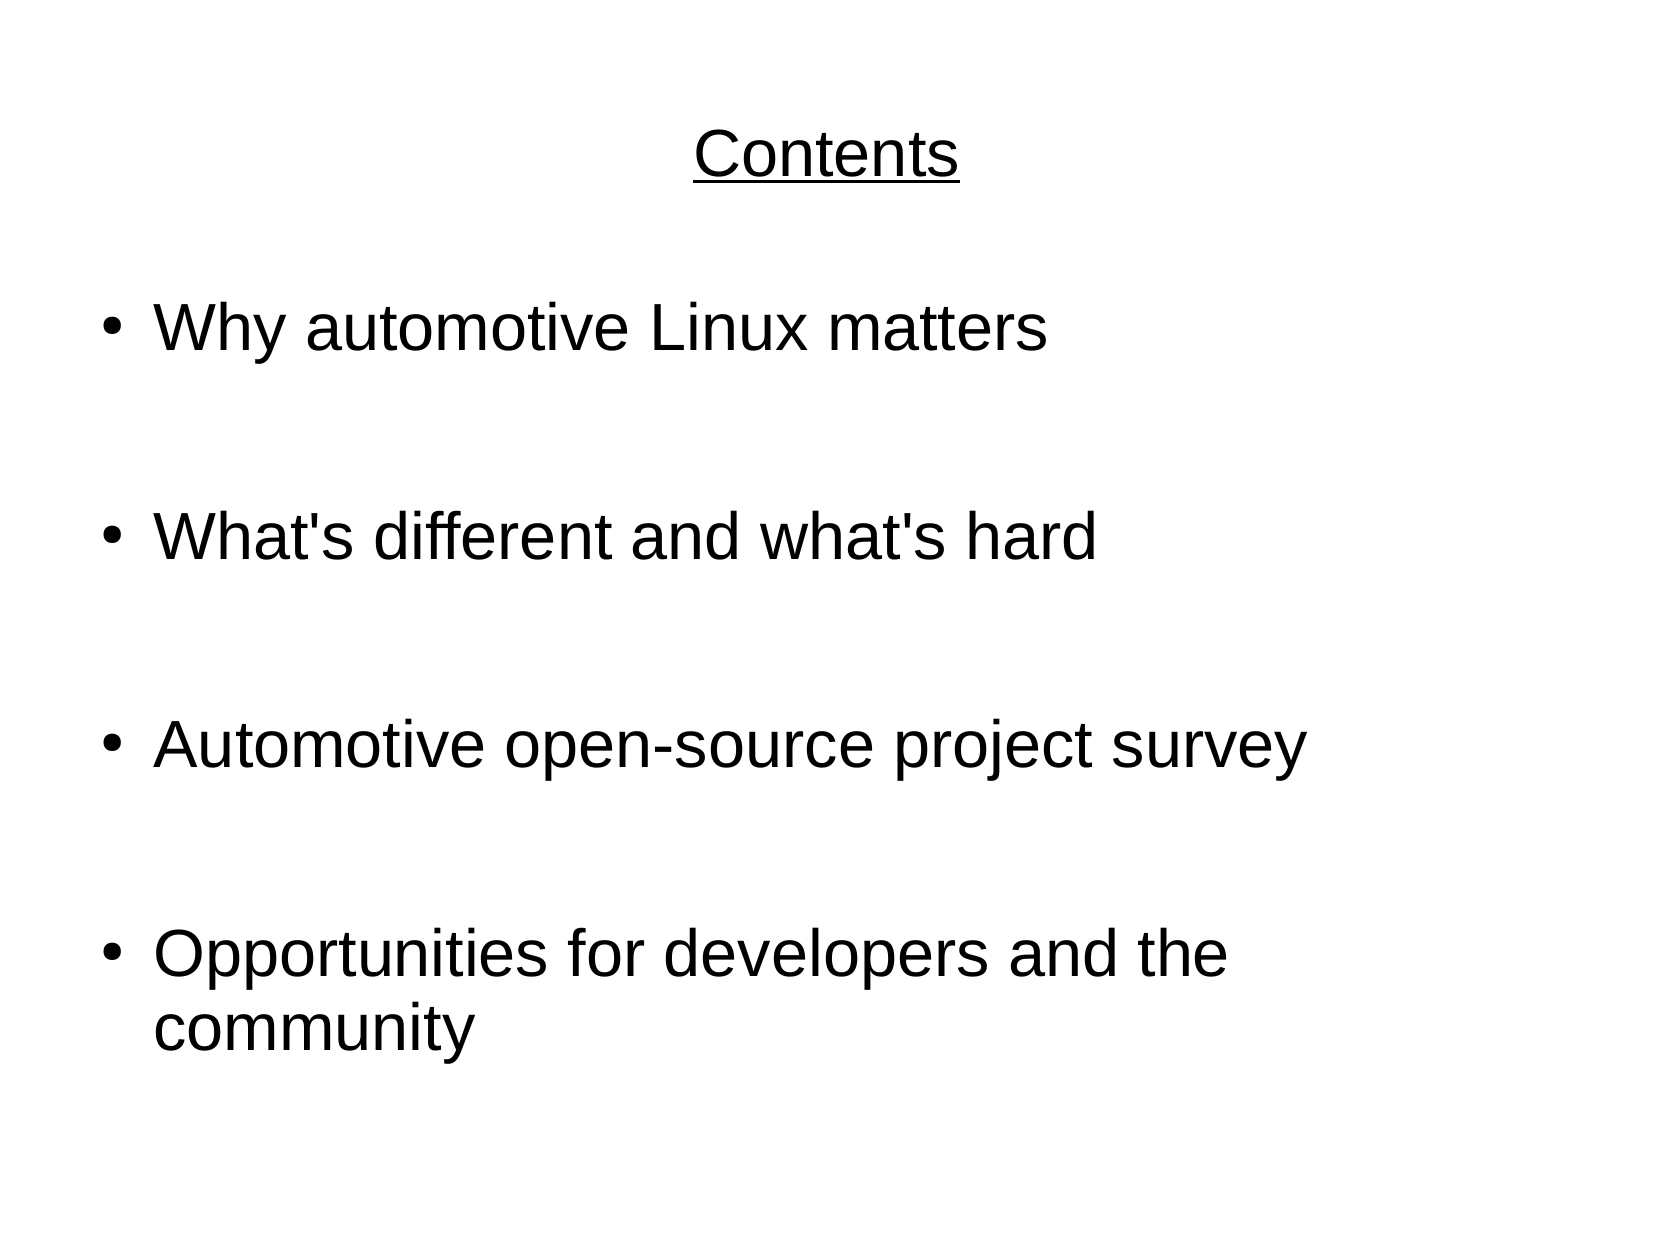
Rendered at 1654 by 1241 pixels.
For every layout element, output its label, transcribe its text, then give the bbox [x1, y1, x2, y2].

title Contents [82, 49, 1571, 257]
list Why automotive Linux matters What's different and what's hard Automotive open-source project survey Opportunities for developers and the community [82, 290, 1571, 1109]
